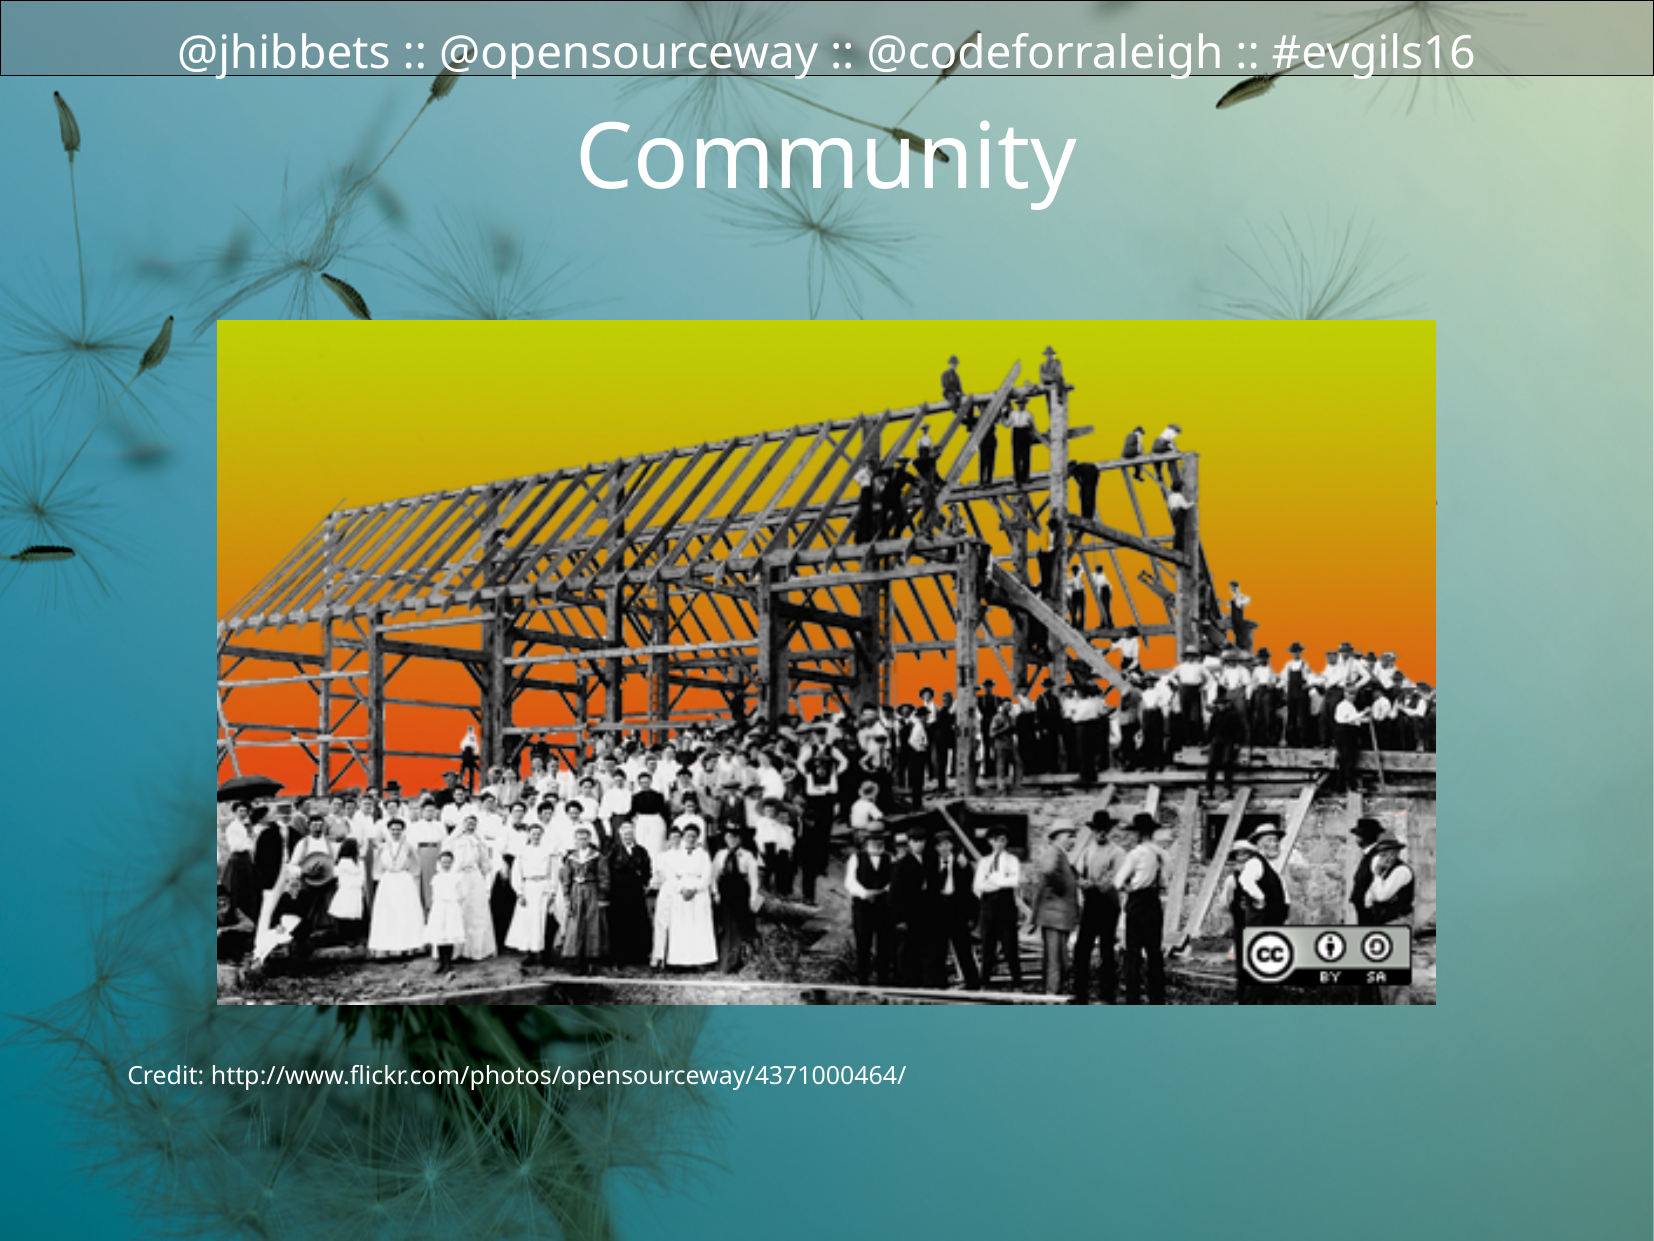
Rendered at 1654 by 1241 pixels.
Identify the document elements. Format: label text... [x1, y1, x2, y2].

picture [0, 76, 1654, 1241]
text_box Credit: http://www.flickr.com/photos/opensourceway/4371000464/ [112, 1050, 935, 1091]
title Community [82, 49, 1571, 257]
